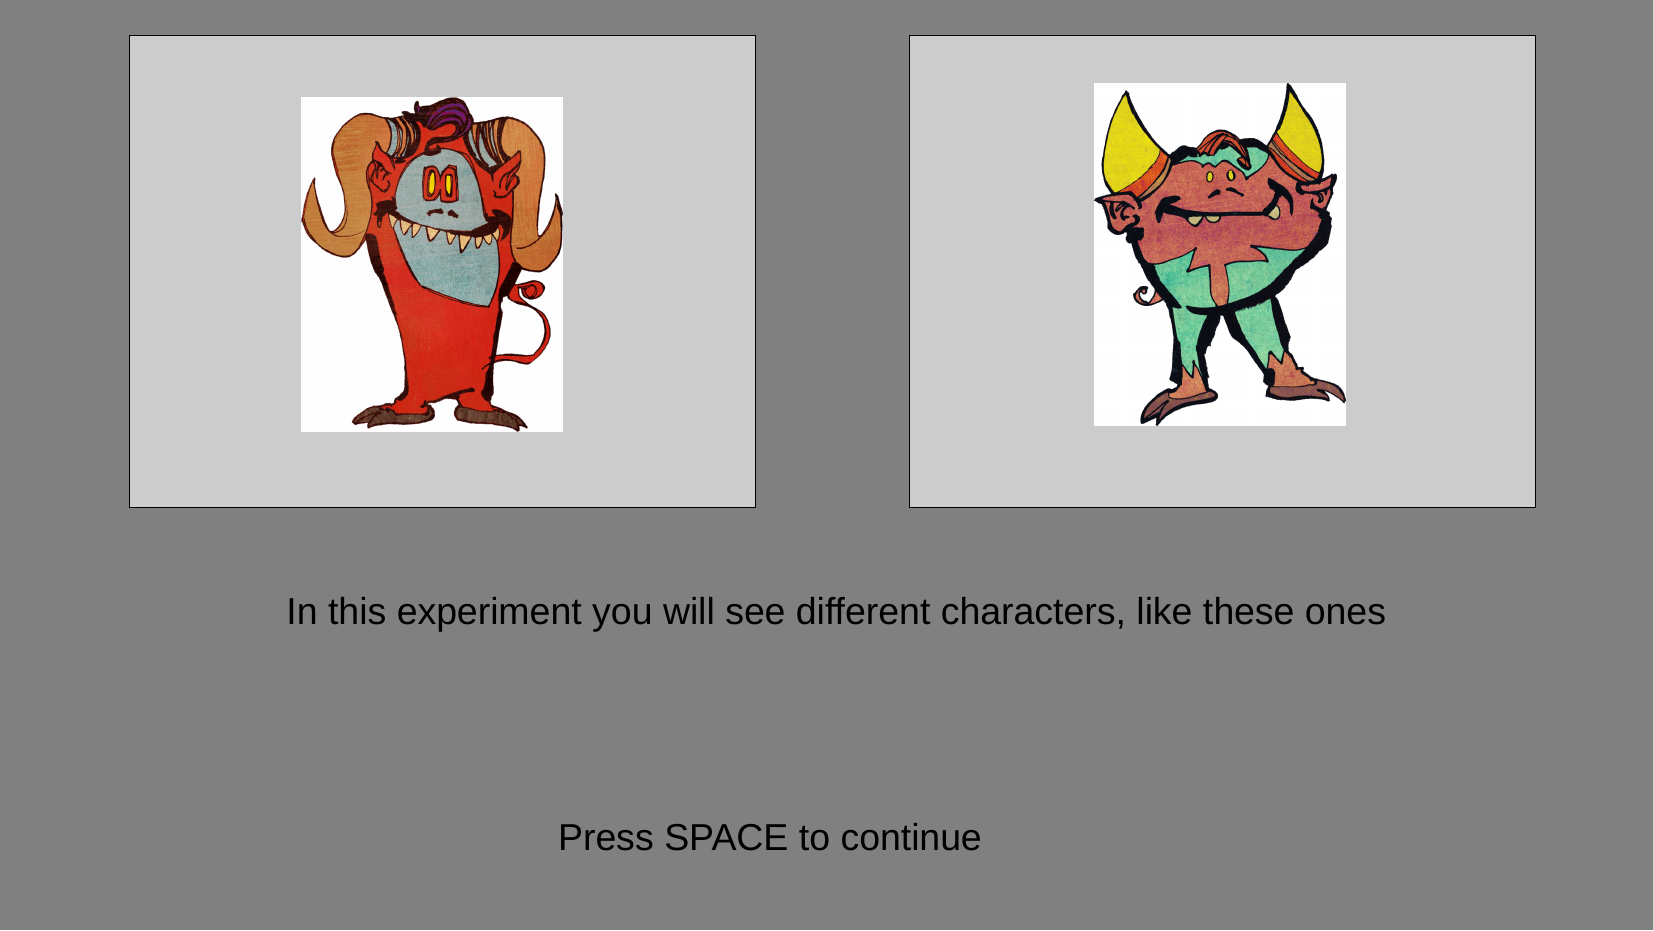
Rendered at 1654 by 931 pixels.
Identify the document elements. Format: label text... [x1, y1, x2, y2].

text_box In this experiment you will see different characters, like these ones [271, 583, 1571, 851]
picture [1094, 83, 1346, 426]
text_box Press SPACE to continue [543, 809, 1654, 931]
text_box [129, 35, 756, 508]
picture [301, 97, 563, 432]
text_box [909, 35, 1536, 508]
